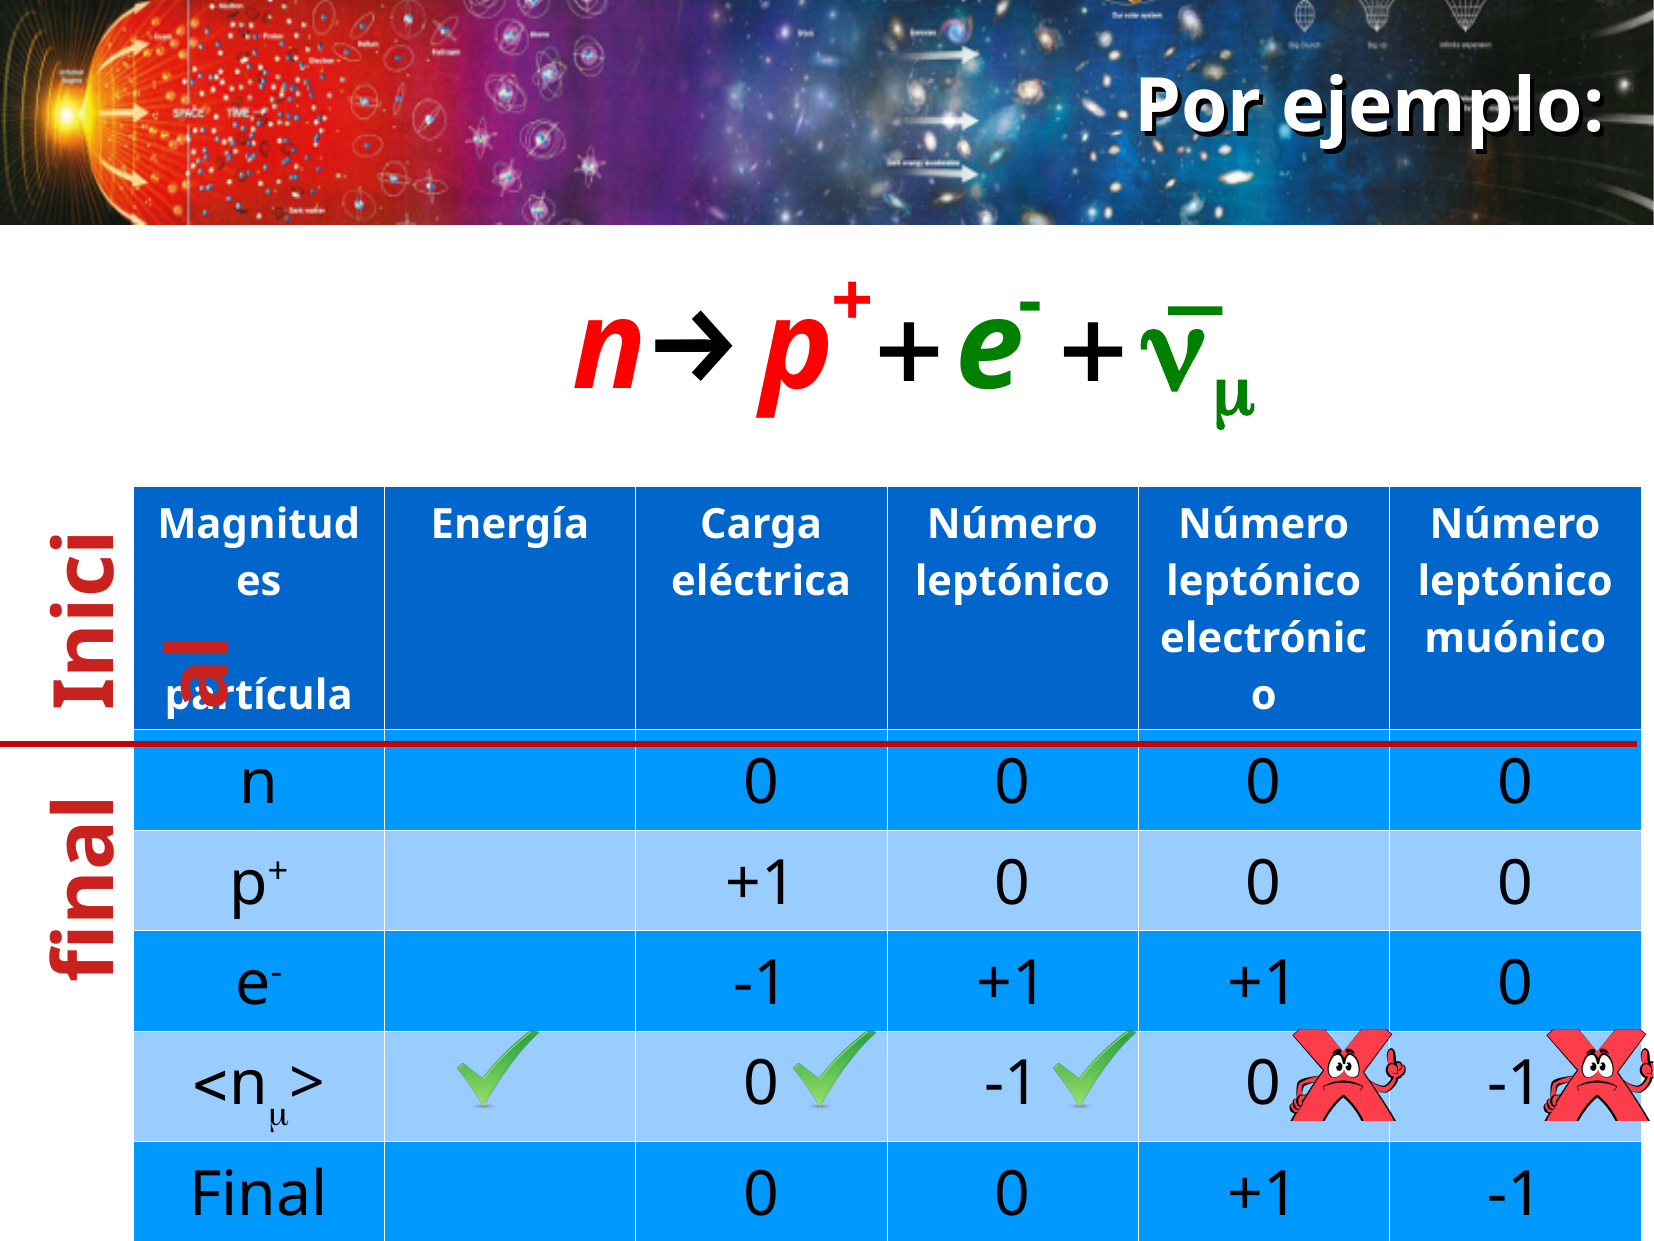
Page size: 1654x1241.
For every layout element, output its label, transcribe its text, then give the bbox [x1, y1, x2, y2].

table_cell 0 [1390, 931, 1641, 1031]
table_cell +1 [636, 831, 887, 930]
table_cell [385, 931, 635, 1031]
table_cell p+ [134, 831, 384, 930]
chart [562, 255, 1266, 433]
picture [457, 1030, 539, 1111]
table_cell 0 [1390, 730, 1641, 830]
table_cell [385, 730, 635, 741]
table_cell 0 [636, 730, 887, 741]
table_header Número leptónico muónico [1390, 487, 1641, 729]
table_cell 0 [888, 831, 1138, 930]
table_cell <nm> [134, 1032, 384, 1141]
table_cell -1 [888, 1032, 1138, 1141]
table_header Magnitudes partícula [134, 487, 384, 729]
picture [793, 1030, 876, 1111]
title Por ejemplo: [45, 15, 1606, 191]
table_cell [385, 1142, 635, 1241]
table_cell 0 [888, 730, 1138, 741]
picture [1289, 1029, 1406, 1121]
table_cell 0 [1139, 747, 1389, 830]
table_cell Final [134, 1142, 384, 1241]
table_cell 0 [1390, 831, 1641, 930]
table_cell n [134, 747, 384, 830]
table_cell 0 [888, 747, 1138, 830]
picture [1053, 1030, 1136, 1111]
picture [0, 0, 1654, 225]
table_cell -1 [1390, 1032, 1641, 1141]
table_cell +1 [1139, 931, 1389, 1031]
table_cell -1 [636, 931, 887, 1031]
text_box final [17, 810, 134, 998]
table_cell +1 [888, 931, 1138, 1031]
table_cell 0 [1139, 730, 1389, 741]
picture [1543, 1029, 1654, 1121]
table_header Energía [385, 487, 635, 729]
table_cell 0 [1139, 831, 1389, 930]
table_header Número leptónico [888, 487, 1138, 729]
table_cell [385, 831, 635, 930]
text_box Inicial [17, 486, 134, 726]
table_cell 0 [636, 1032, 887, 1141]
table_cell 0 [636, 1142, 887, 1241]
table_cell 0 [636, 747, 887, 830]
table_header Carga eléctrica [636, 487, 887, 729]
table_header Número leptónico electrónico [1139, 487, 1389, 729]
table_cell +1 [1139, 1142, 1389, 1241]
table_cell -1 [1390, 1142, 1641, 1241]
table_cell 0 [888, 1142, 1138, 1241]
table_cell 0 [1139, 1032, 1389, 1141]
table_cell e- [134, 931, 384, 1031]
table_cell [385, 1032, 635, 1141]
table_cell [385, 747, 635, 830]
table_cell n [134, 730, 384, 741]
